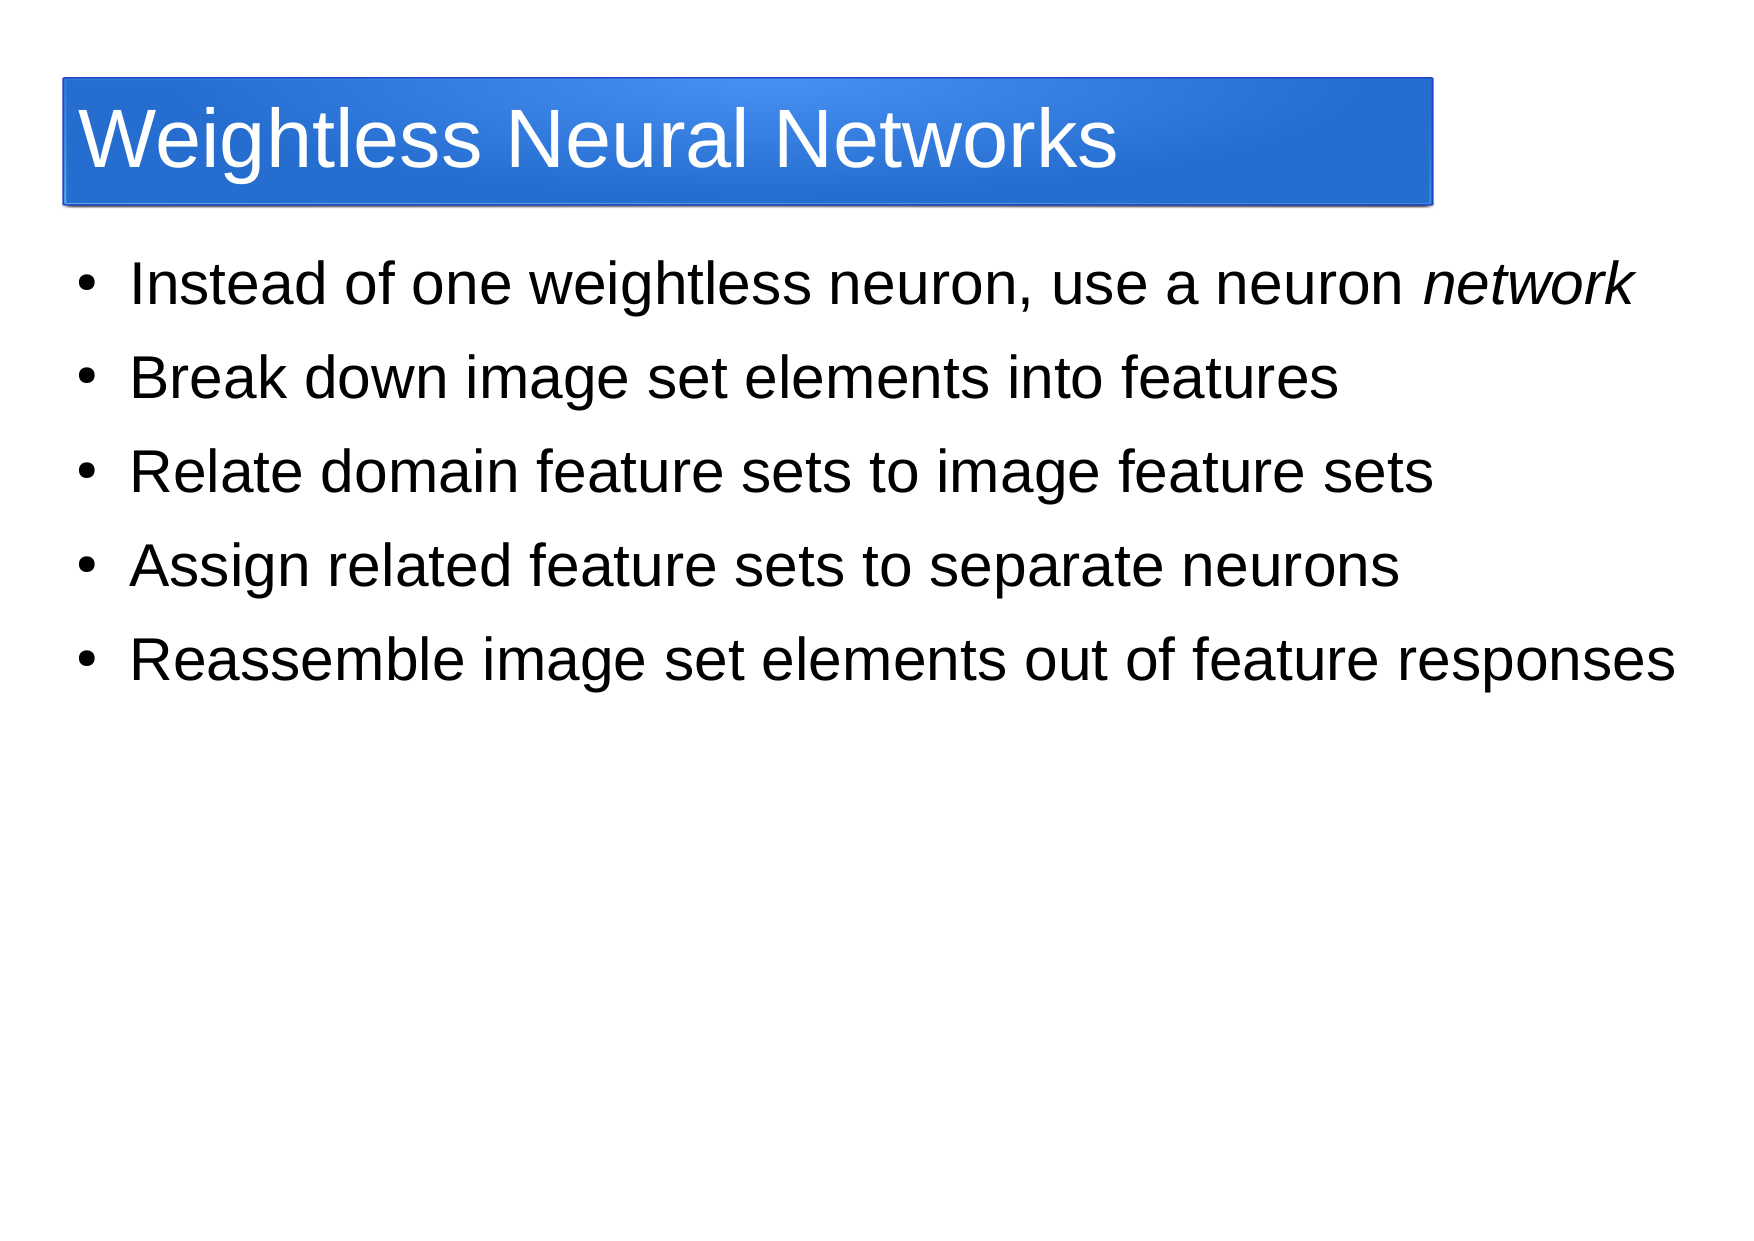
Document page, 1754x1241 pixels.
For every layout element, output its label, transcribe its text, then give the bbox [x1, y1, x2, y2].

picture [58, 77, 1439, 209]
title Weightless Neural Networks [78, 80, 1429, 198]
list Instead of one weightless neuron, use a neuron network Break down image set elements into features Relate domain feature sets to image feature sets Assign related feature sets to separate neurons Reassemble image set elements out of feature responses [58, 249, 1696, 732]
